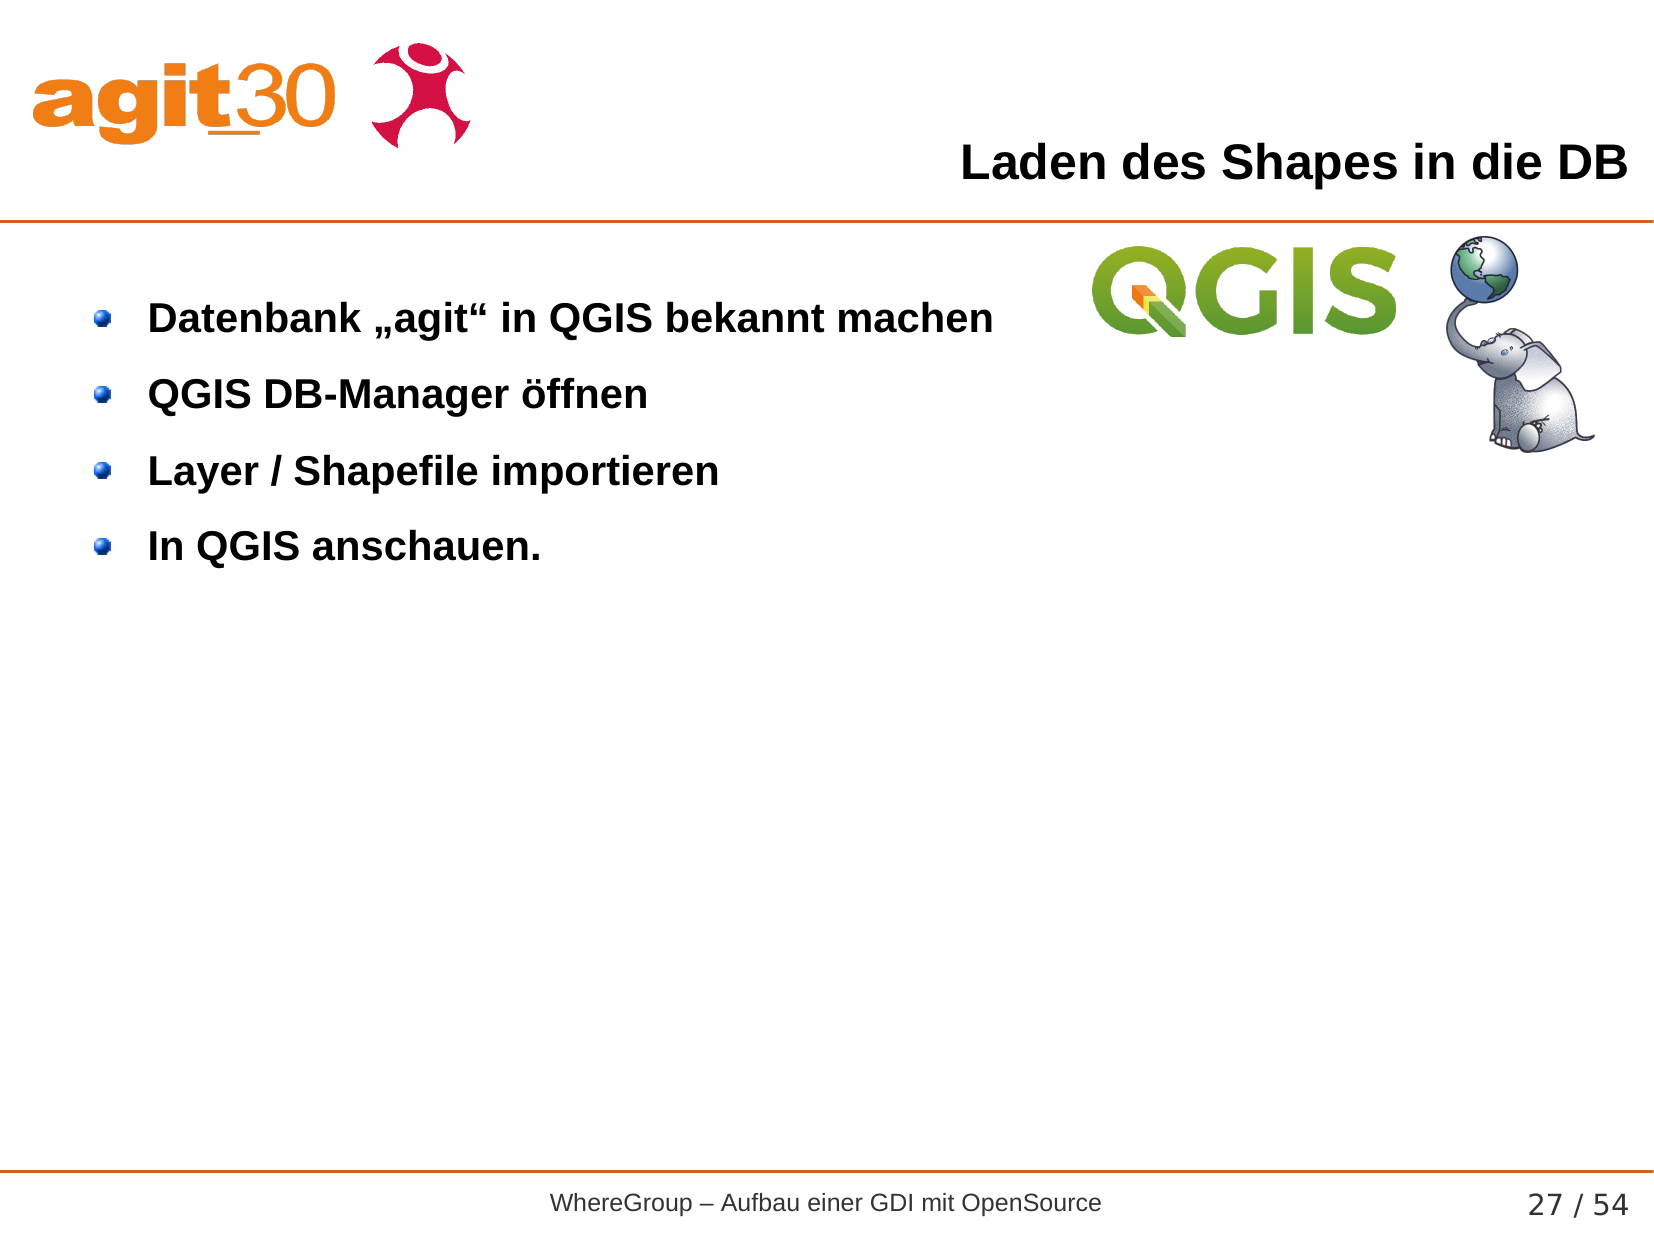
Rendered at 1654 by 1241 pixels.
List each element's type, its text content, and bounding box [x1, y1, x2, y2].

picture [1092, 246, 1396, 337]
picture [29, 58, 340, 148]
picture [1446, 236, 1595, 453]
list Datenbank „agit“ in QGIS bekannt machen QGIS DB-Manager öffnen Layer / Shapefile importieren In QGIS anschauen. [76, 295, 1565, 1138]
title Laden des Shapes in die DB [242, 118, 1630, 207]
